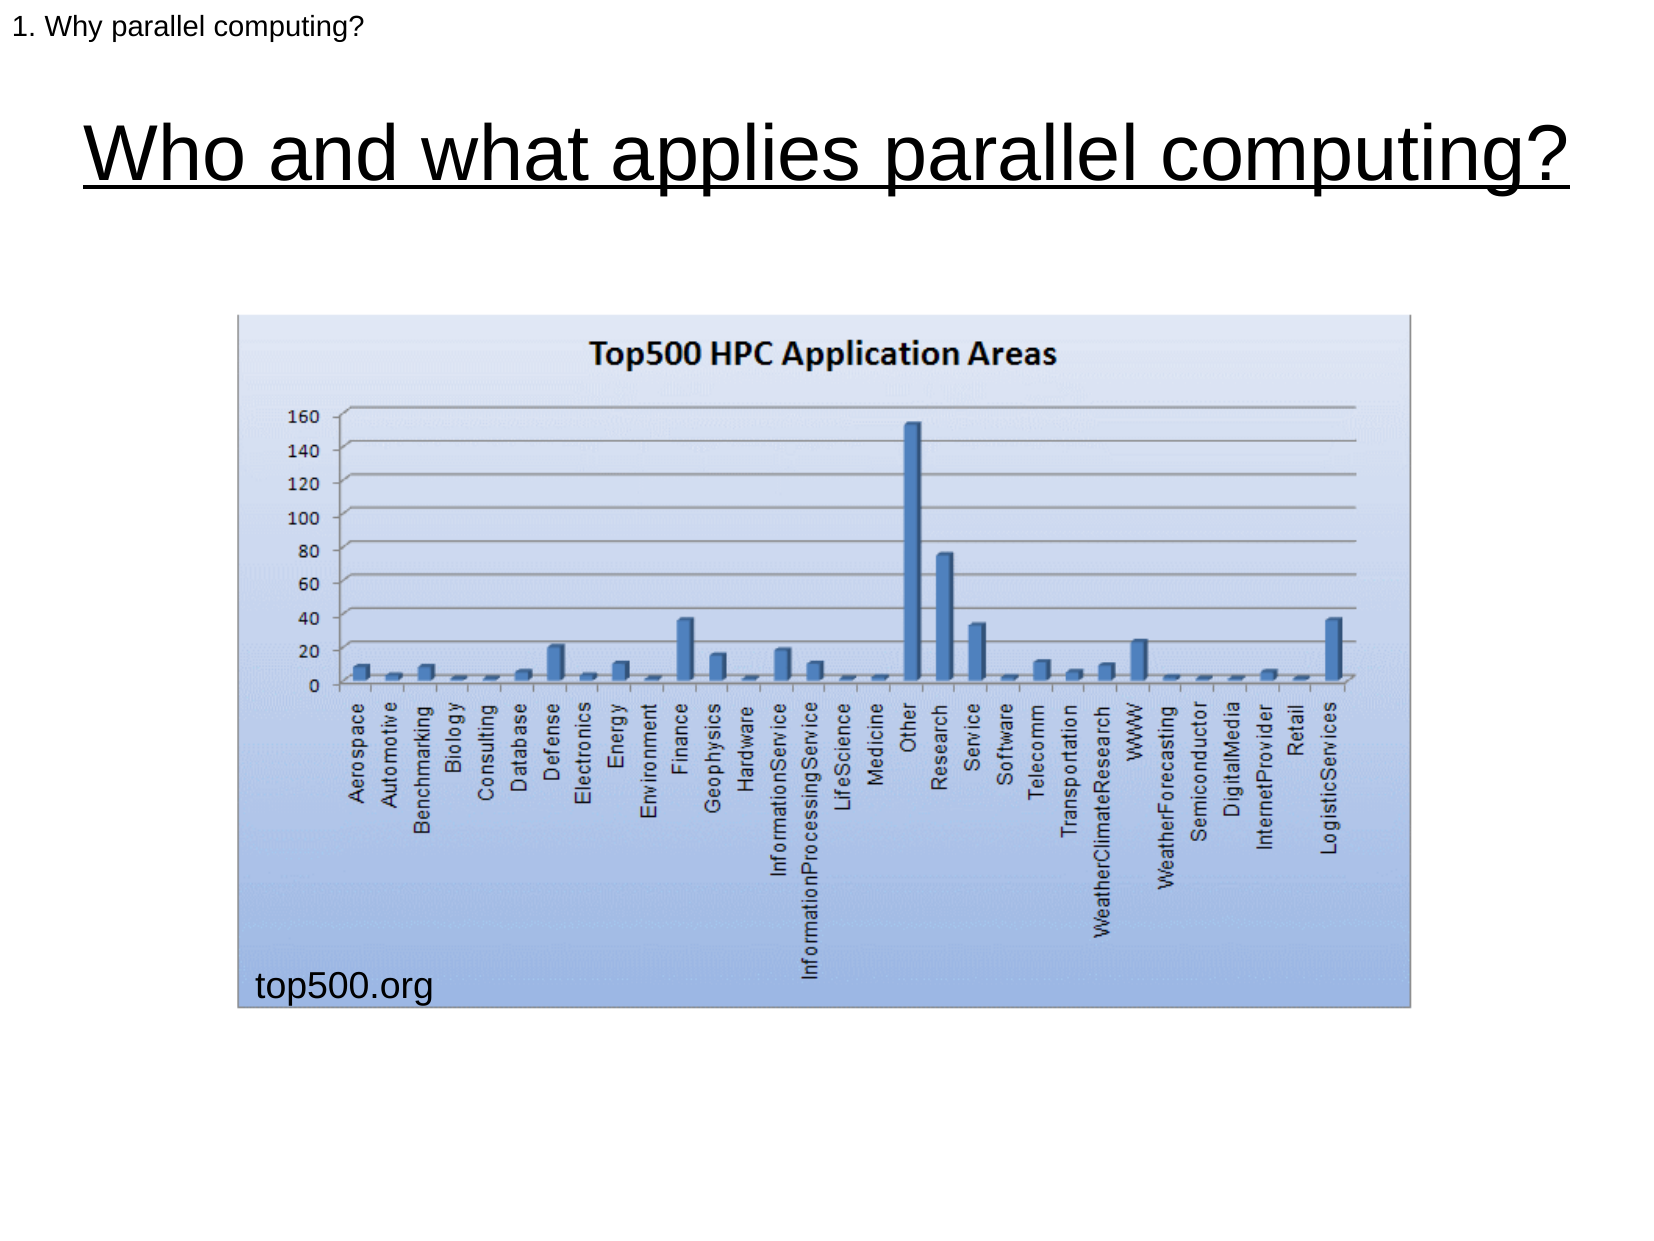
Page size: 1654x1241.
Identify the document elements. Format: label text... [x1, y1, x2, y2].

picture [236, 312, 1413, 1010]
text_box top500.org [240, 956, 449, 1014]
title Who and what applies parallel computing? [82, 49, 1571, 257]
text_box 1. Why parallel computing? [11, 8, 815, 44]
